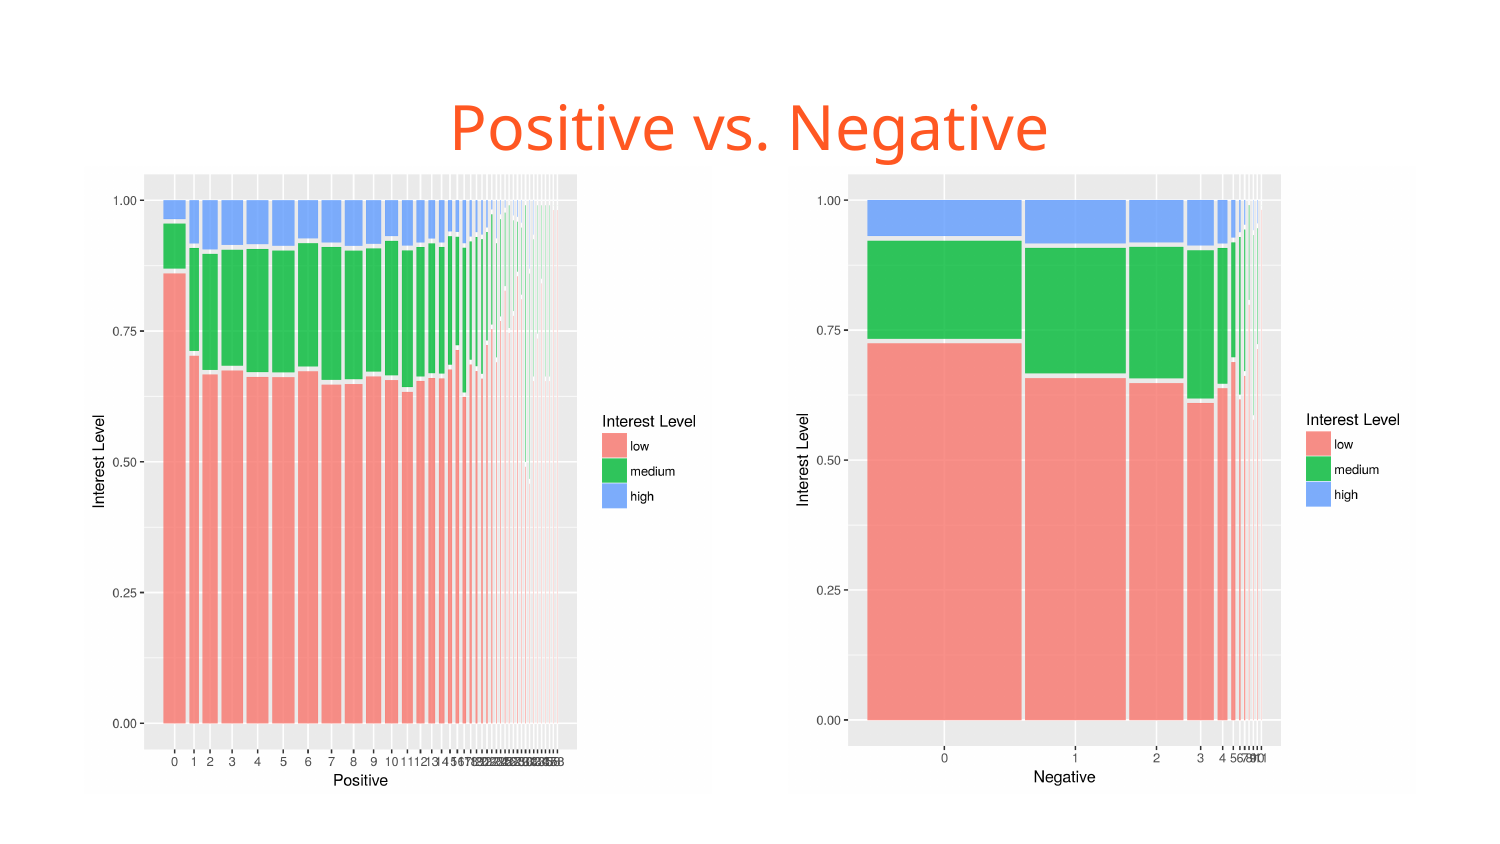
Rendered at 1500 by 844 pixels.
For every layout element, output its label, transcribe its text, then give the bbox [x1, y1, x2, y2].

title Positive vs. Negative [51, 72, 1449, 167]
picture [788, 166, 1416, 794]
picture [84, 166, 712, 794]
